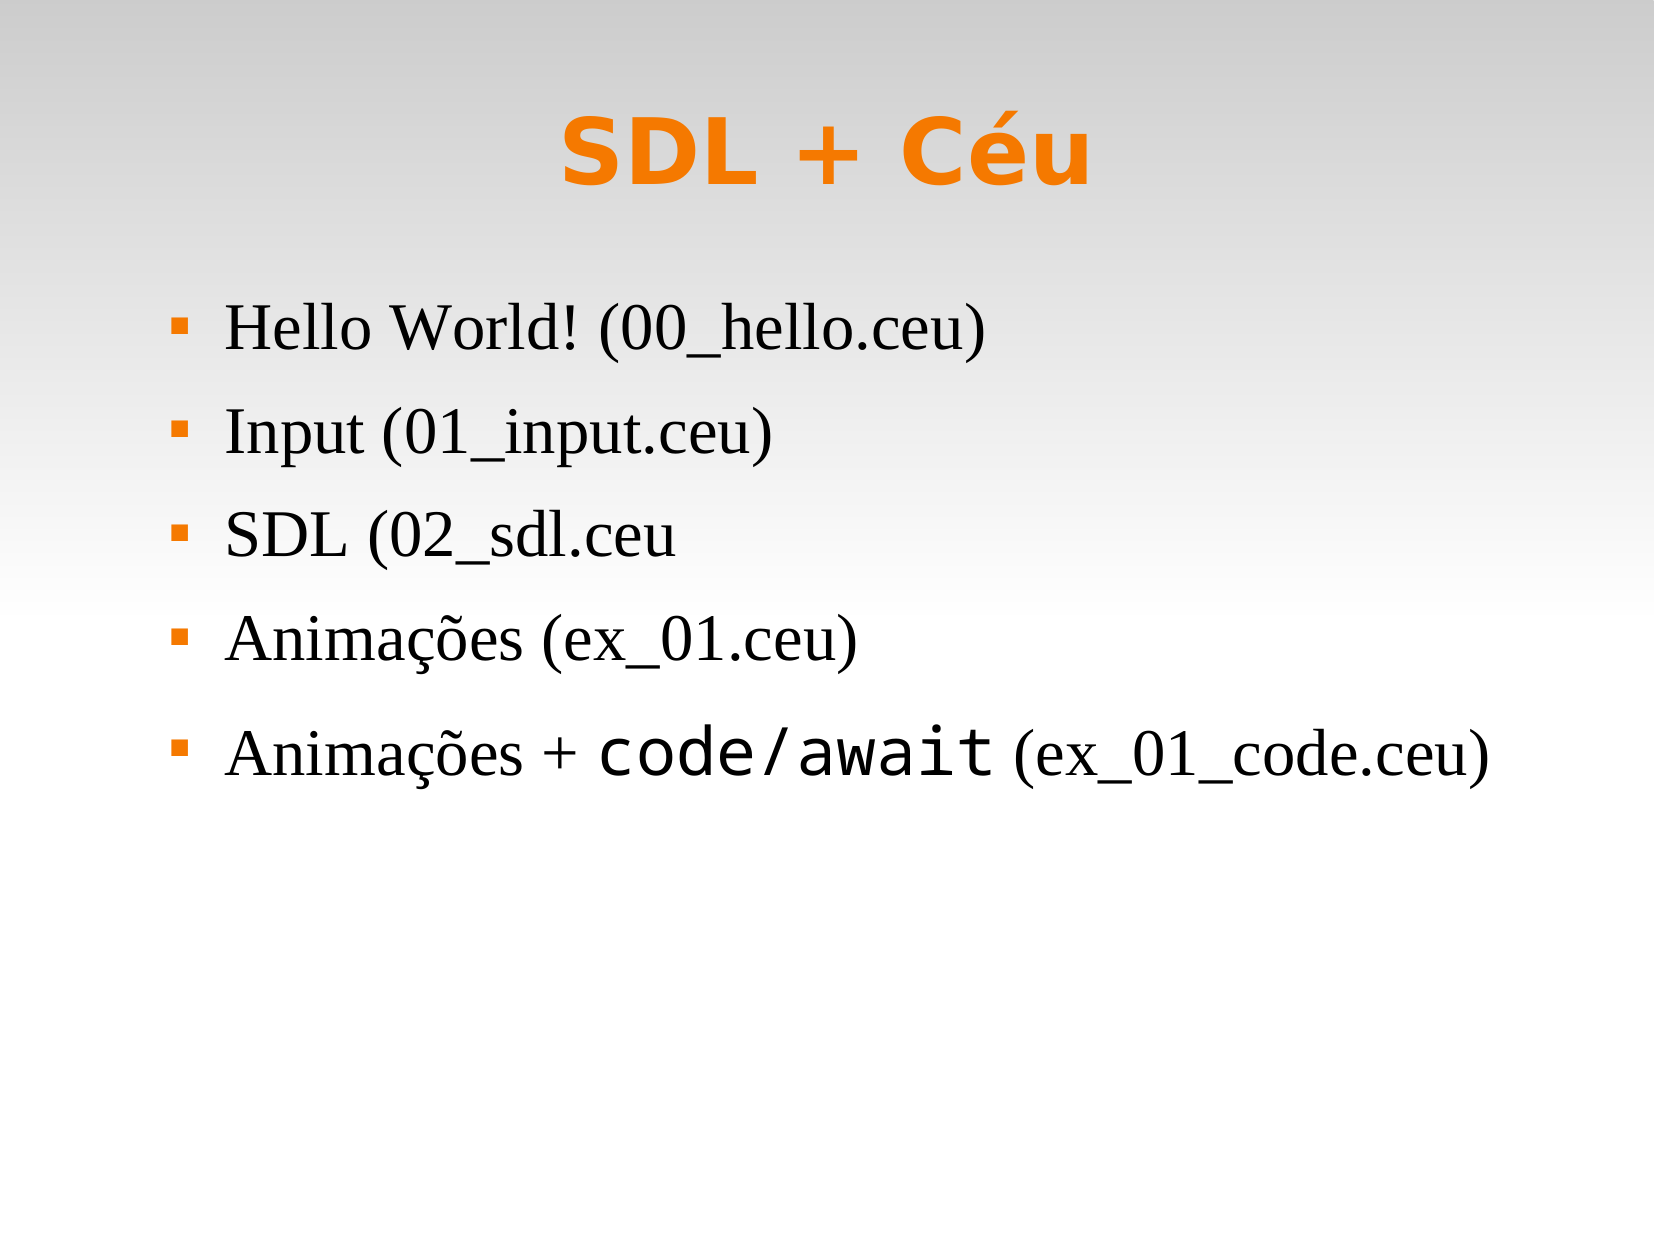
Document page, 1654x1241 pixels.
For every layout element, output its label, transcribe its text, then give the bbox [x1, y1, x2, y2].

title SDL + Céu [82, 49, 1571, 257]
list Hello World! (00_hello.ceu) Input (01_input.ceu) SDL (02_sdl.ceu Animações (ex_01.ceu) Animações + code/await (ex_01_code.ceu) [82, 290, 1571, 1109]
